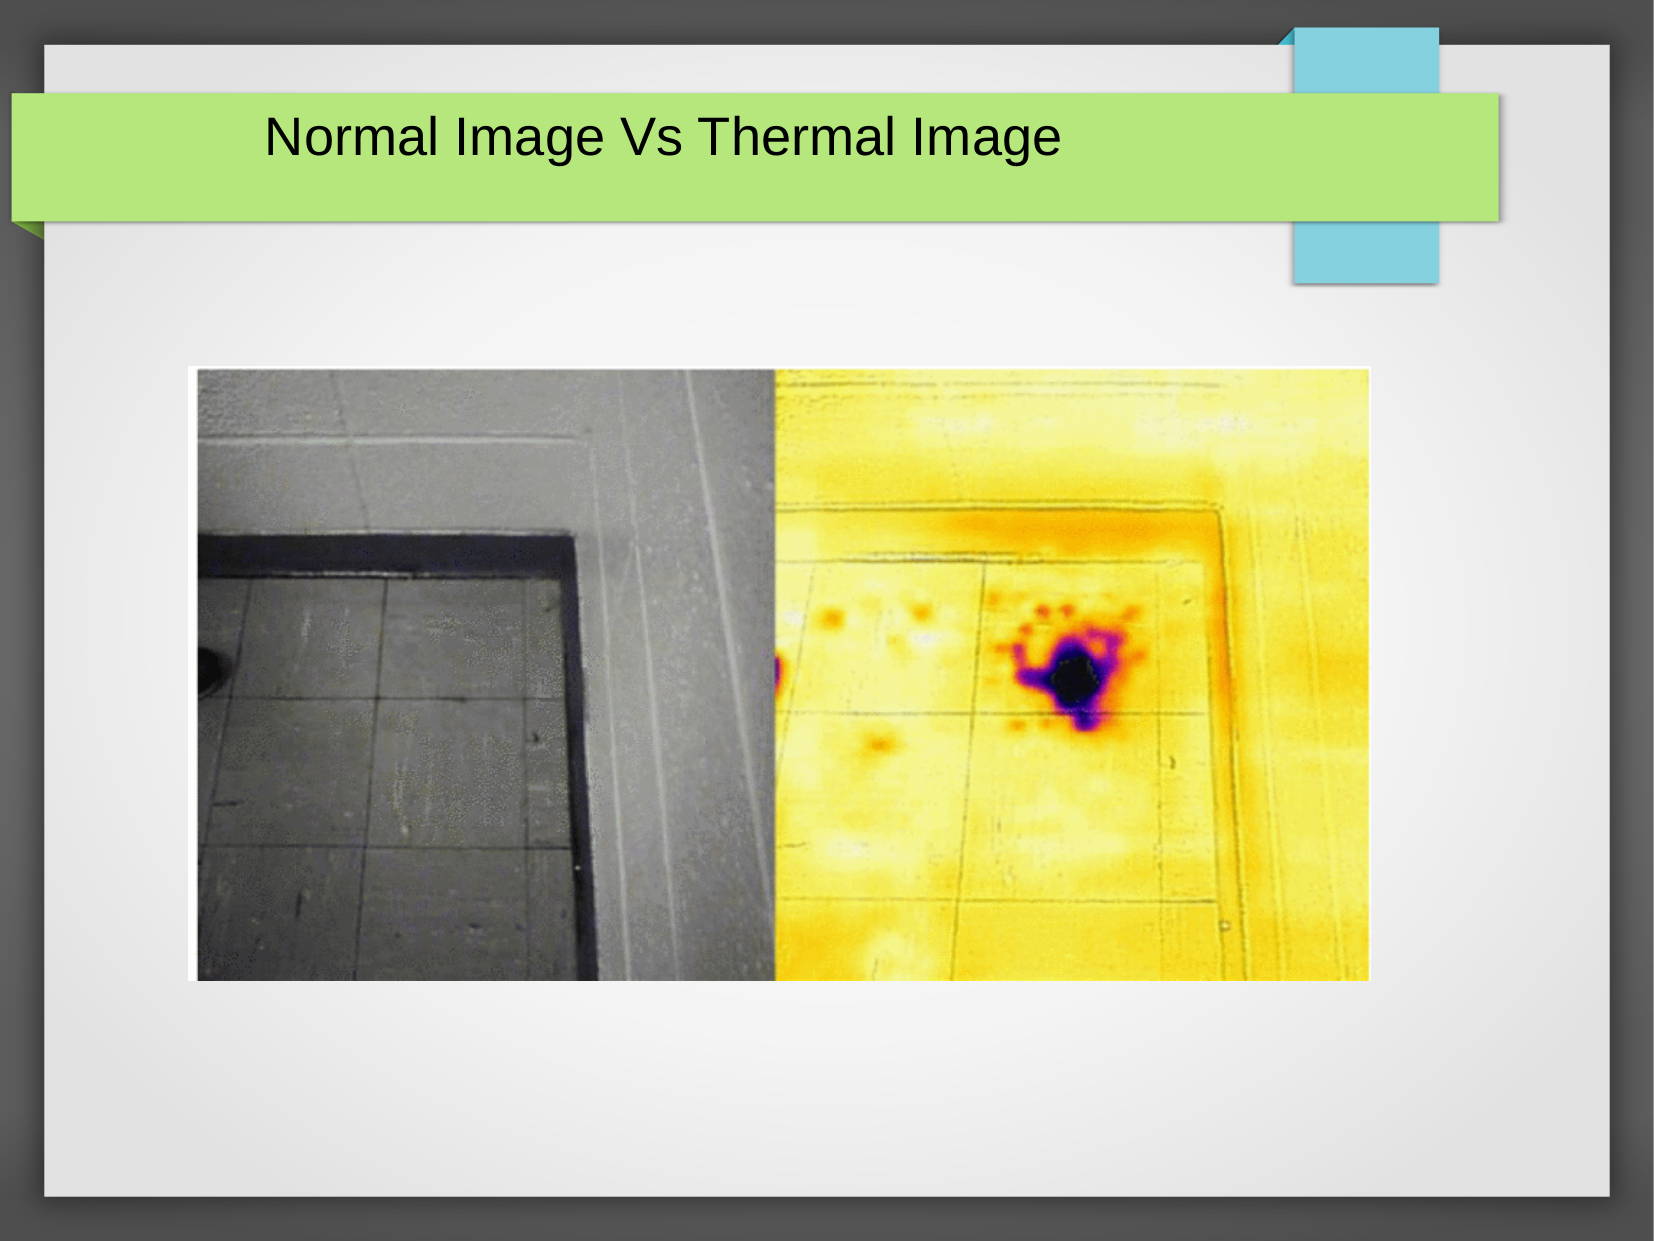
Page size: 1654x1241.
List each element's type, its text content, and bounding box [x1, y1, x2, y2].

picture [0, 0, 1654, 1241]
list Normal Image Vs Thermal Image [59, 106, 1571, 1010]
